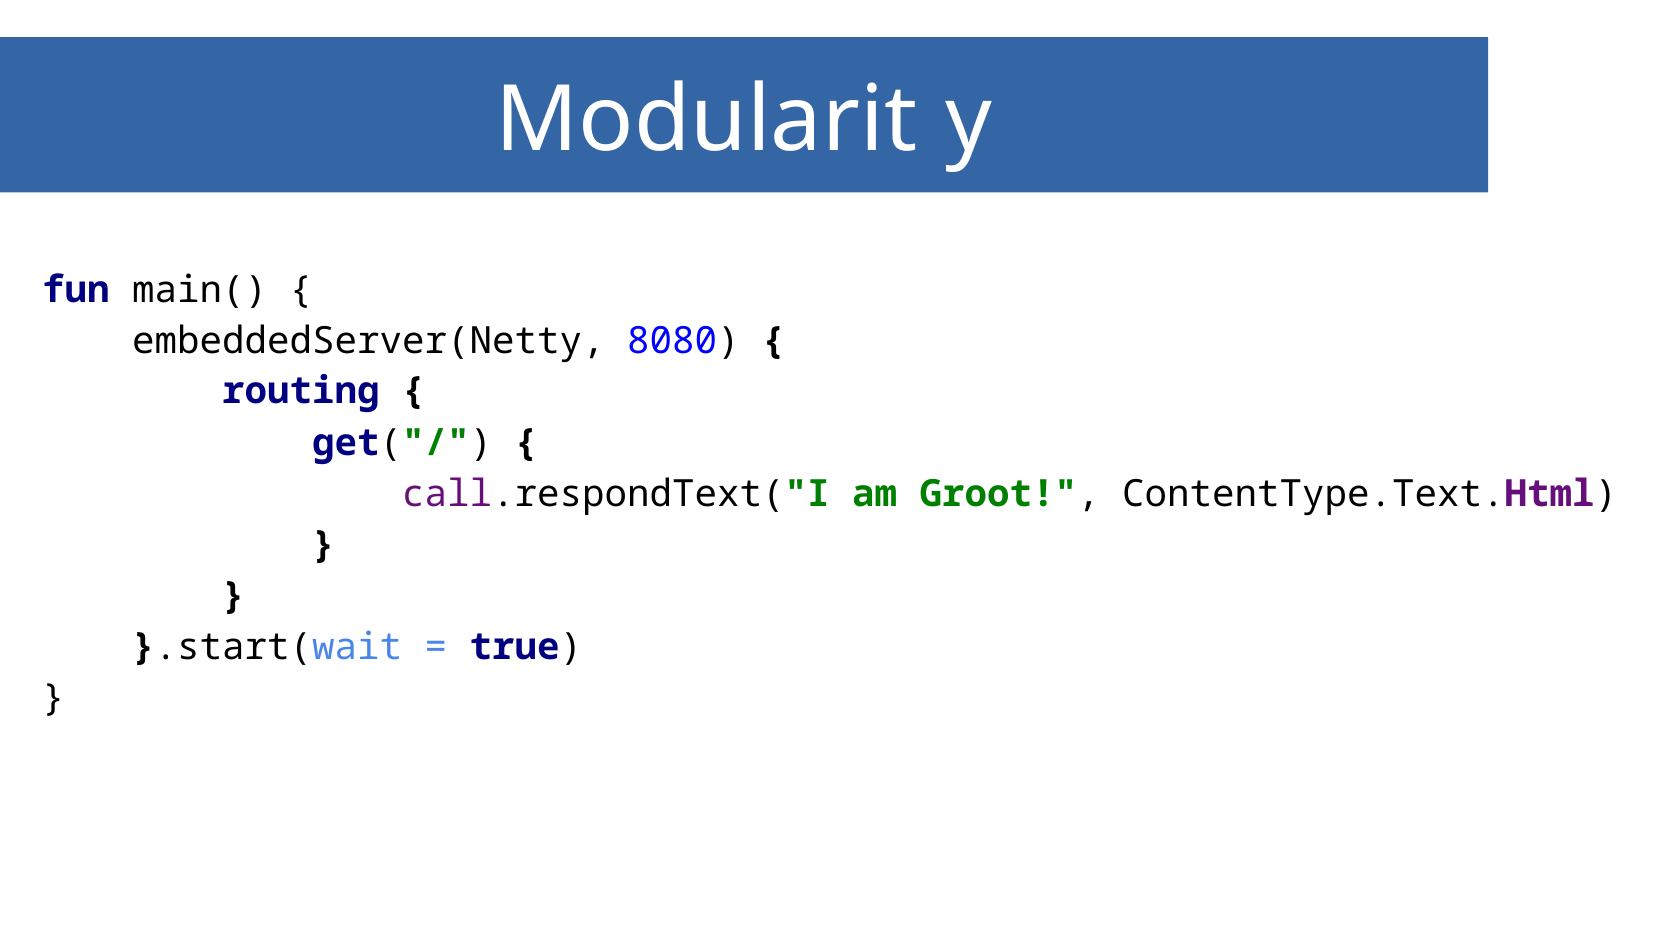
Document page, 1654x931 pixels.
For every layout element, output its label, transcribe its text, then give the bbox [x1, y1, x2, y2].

text_box fun main() { embeddedServer(Netty, 8080) { routing { get("/") { call.respondText("I am Groot!", ContentType.Text.Html) } } }.start(wait = true) } [27, 254, 1632, 675]
title Modularit y [0, 37, 1489, 193]
